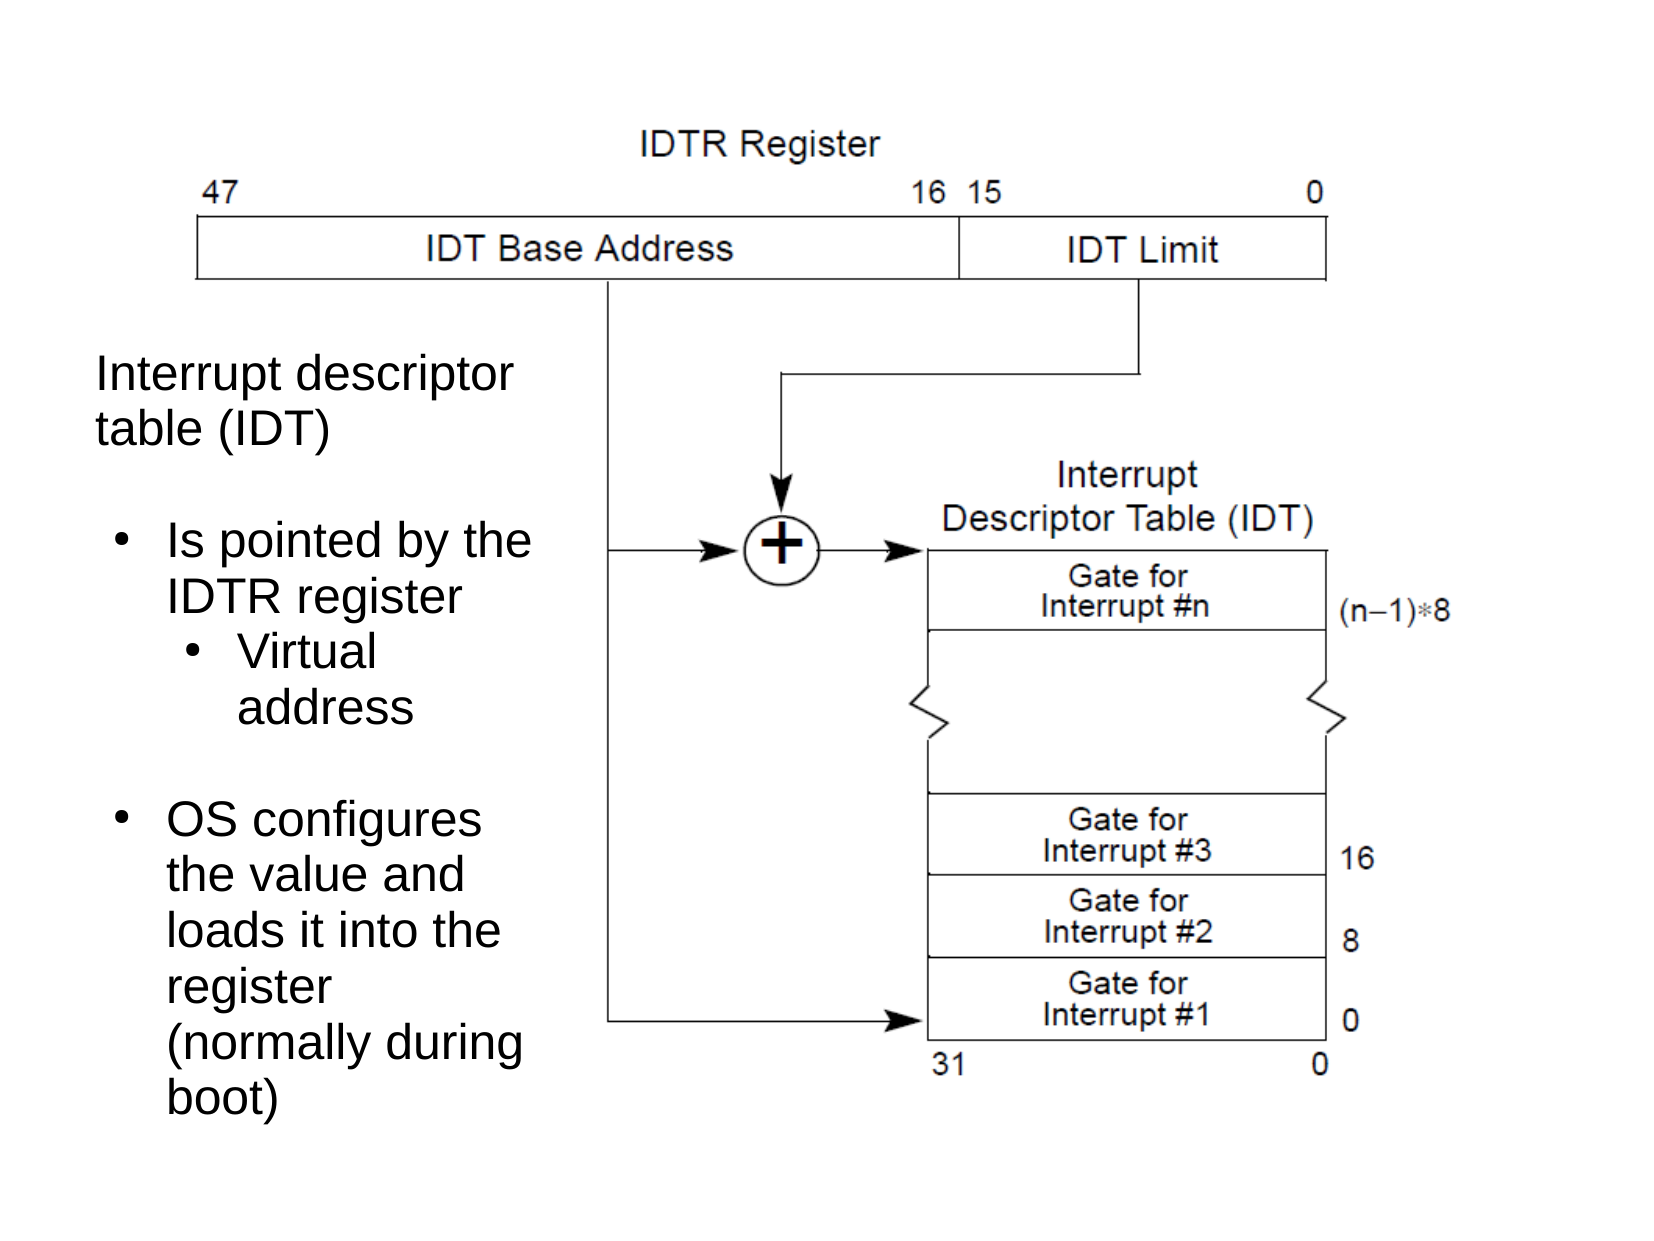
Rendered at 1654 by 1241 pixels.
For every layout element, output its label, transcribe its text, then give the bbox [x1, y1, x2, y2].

text_box Interrupt descriptor table (IDT) Is pointed by the IDTR register Virtual address OS configures the value and loads it into the register (normally during boot) [80, 337, 563, 1141]
picture [150, 96, 1480, 1088]
